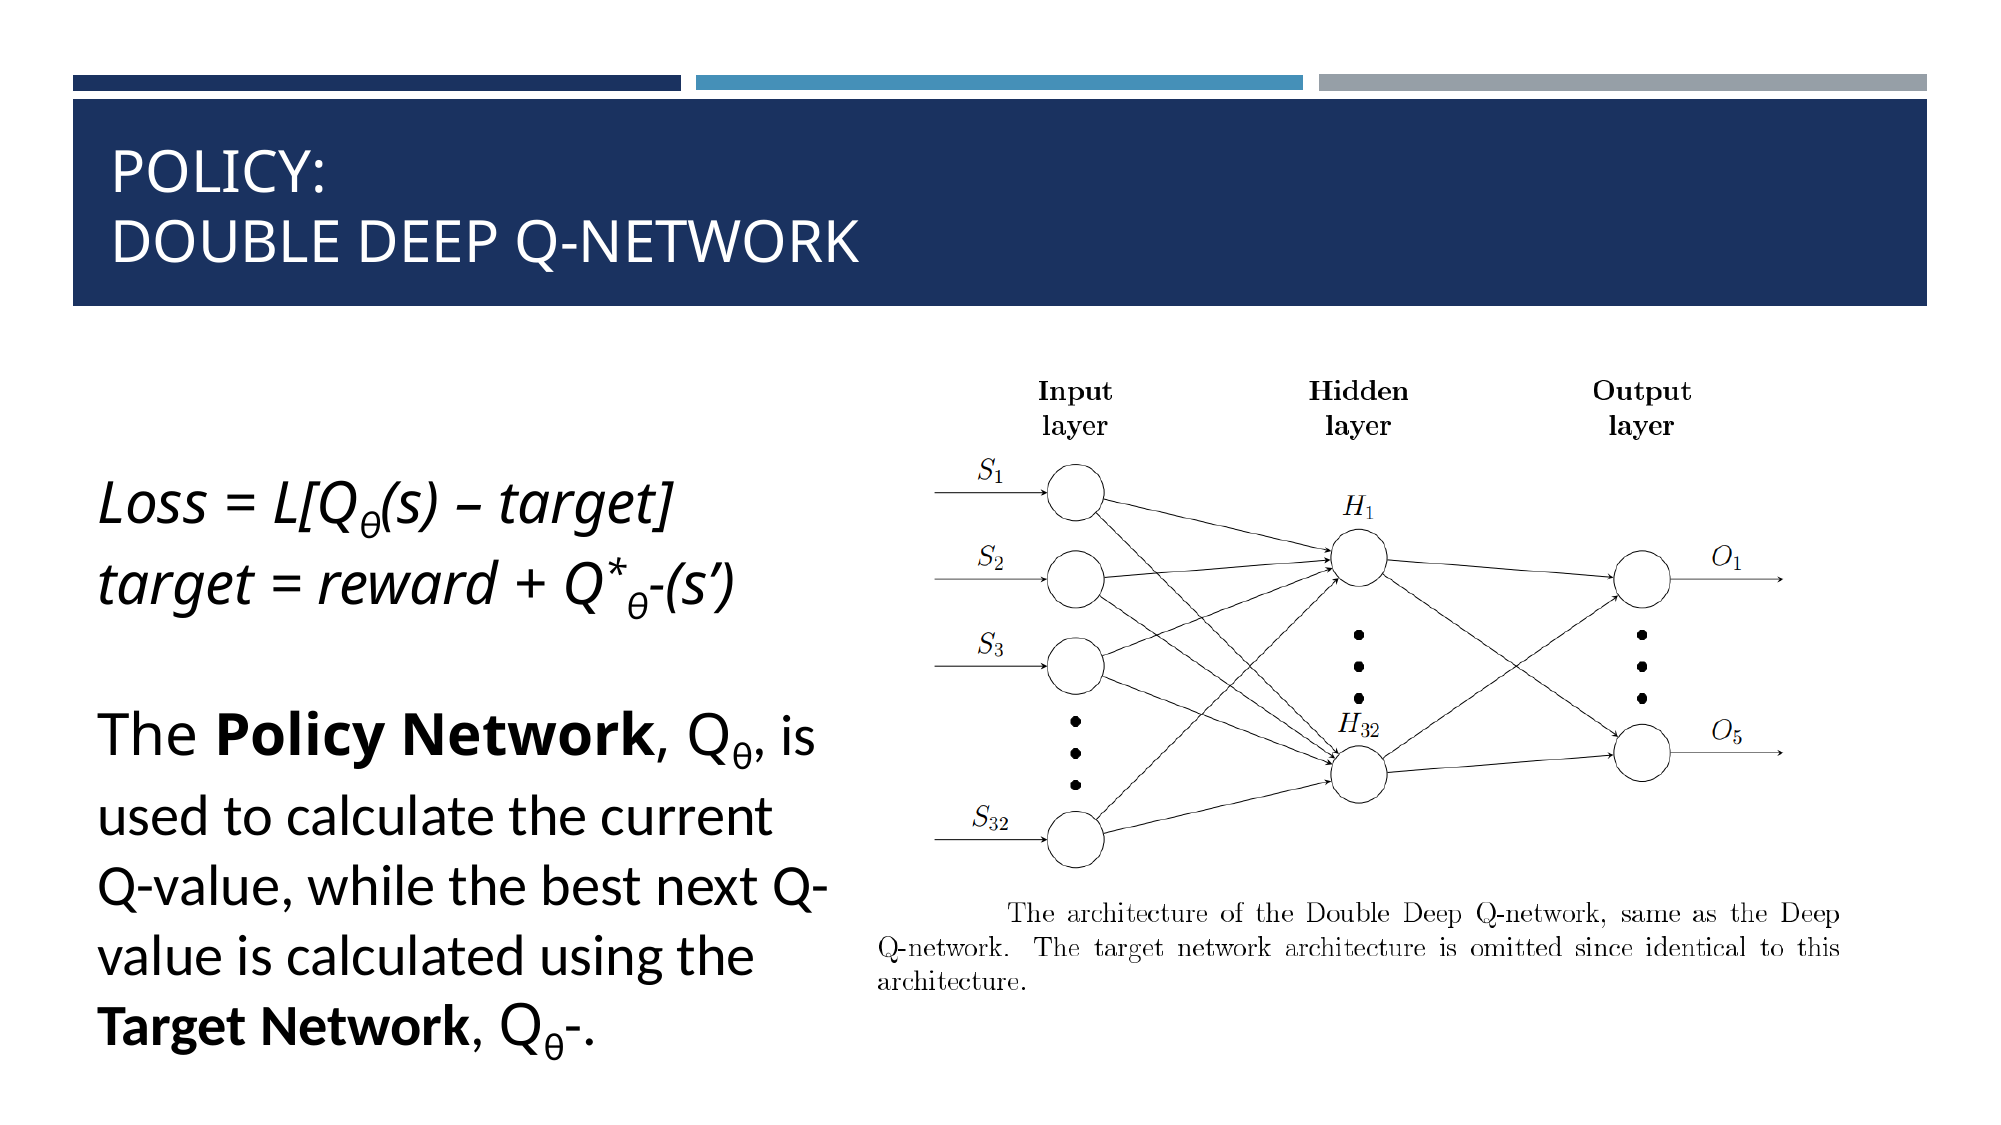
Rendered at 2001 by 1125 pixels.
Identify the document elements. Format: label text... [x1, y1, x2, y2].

text_box Loss = L[Qθ(s) – target] target = reward + Q*θ-(s’) The Policy Network, Qθ, is used to calculate the current Q-value, while the best next Q-value is calculated using the Target Network, Qθ-. [82, 458, 850, 1039]
title Policy: Double Deep Q-Network [95, 119, 1905, 282]
picture [868, 375, 1864, 1001]
